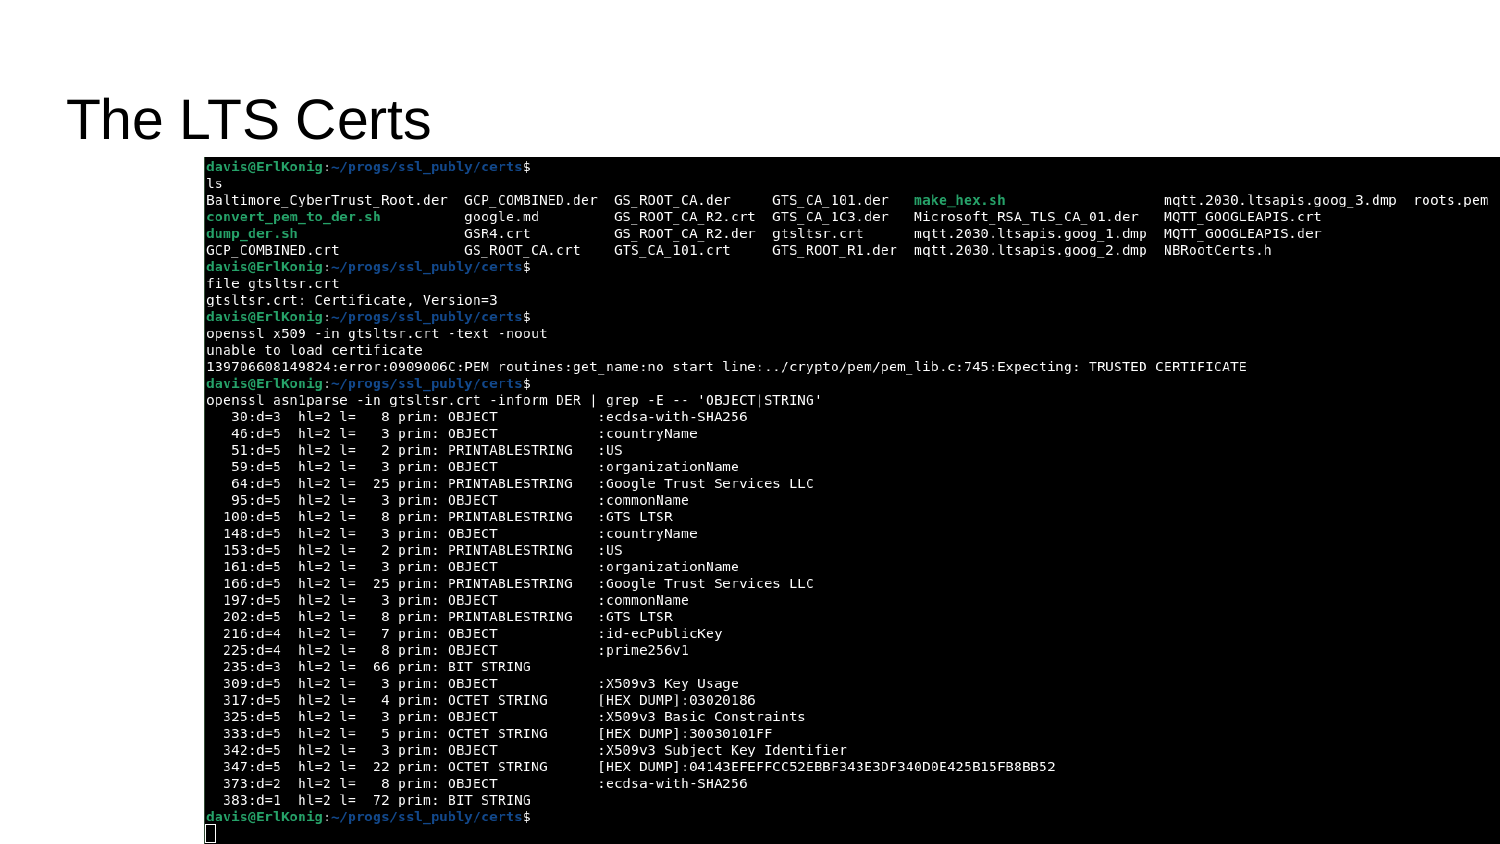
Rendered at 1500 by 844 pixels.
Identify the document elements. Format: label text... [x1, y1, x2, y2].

title The LTS Certs [51, 72, 1449, 167]
picture [204, 157, 1500, 844]
